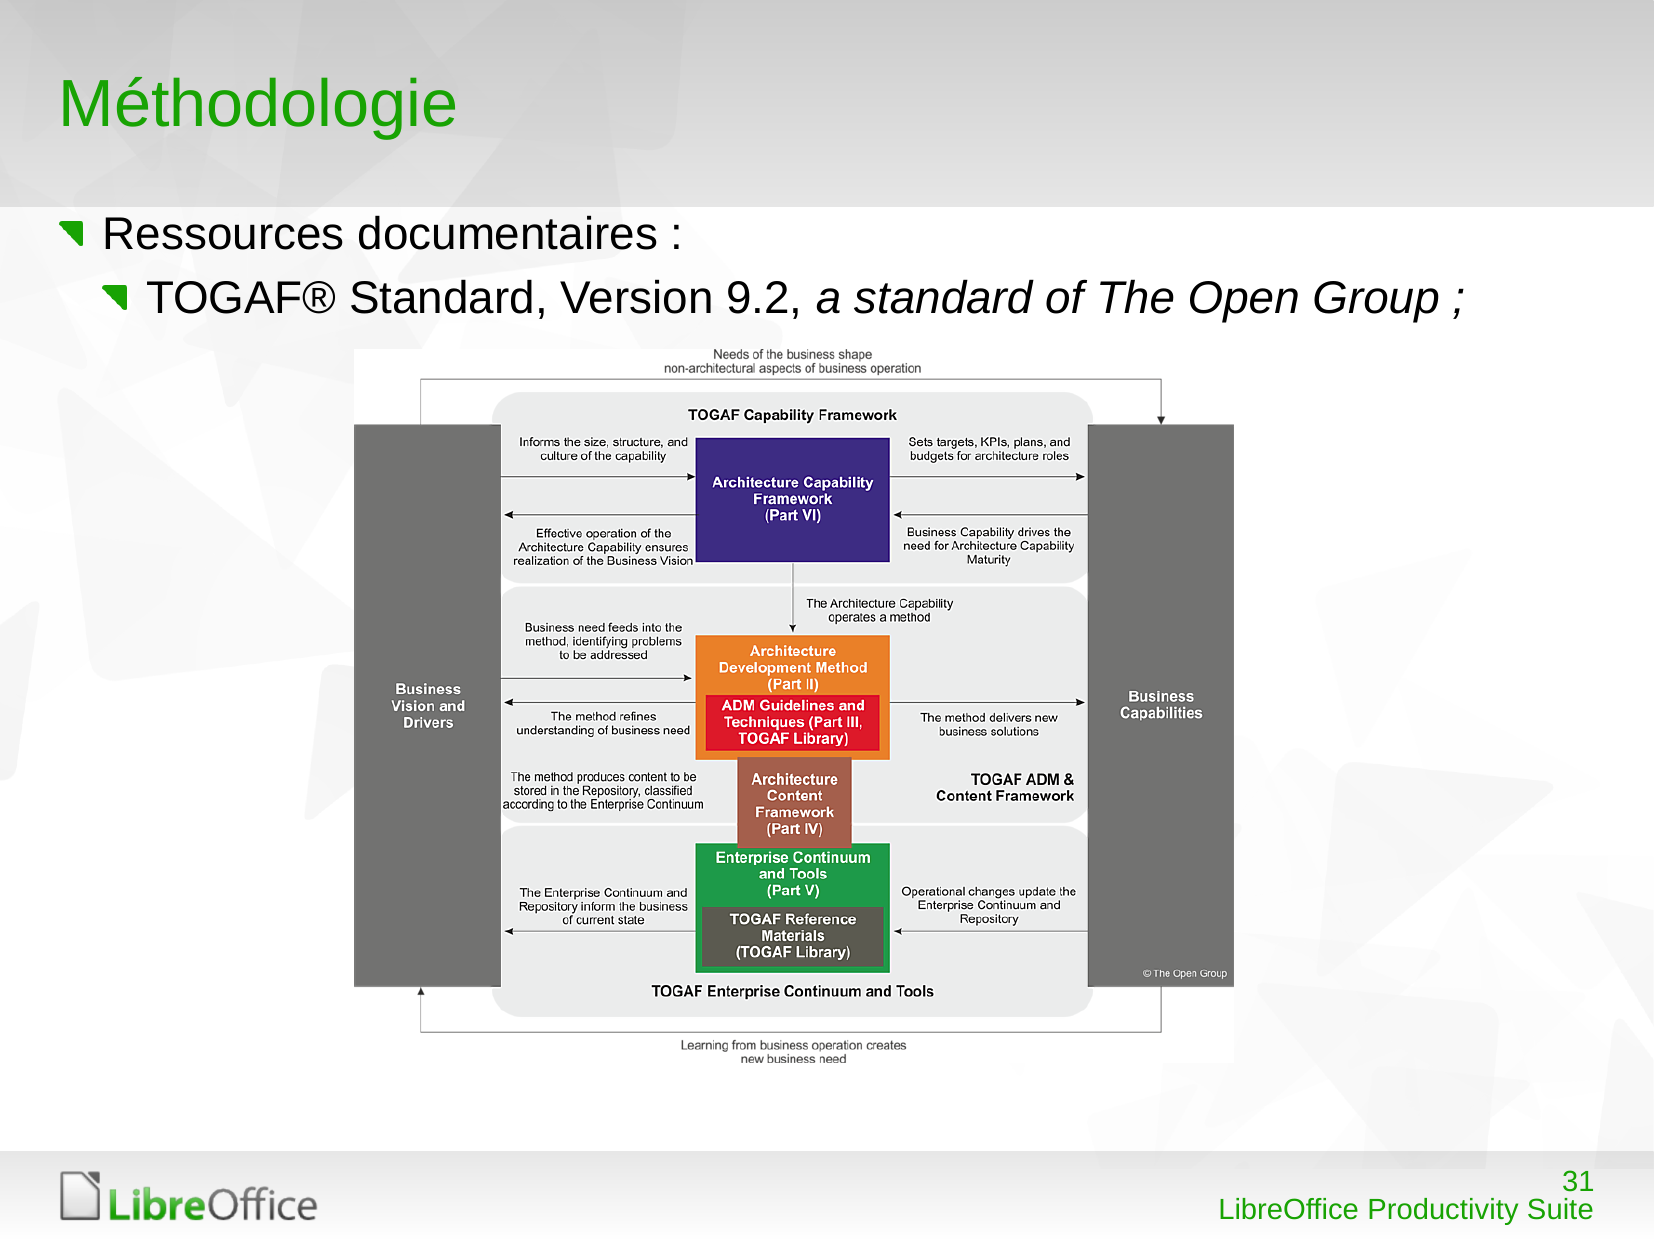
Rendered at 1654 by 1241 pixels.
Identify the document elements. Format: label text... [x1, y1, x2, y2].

picture [41, 1152, 337, 1240]
list Ressources documentaires : TOGAF® Standard, Version 9.2, a standard of The Open Group ; [59, 208, 1477, 707]
title Méthodologie [59, 29, 1595, 178]
picture [0, 0, 1654, 1169]
